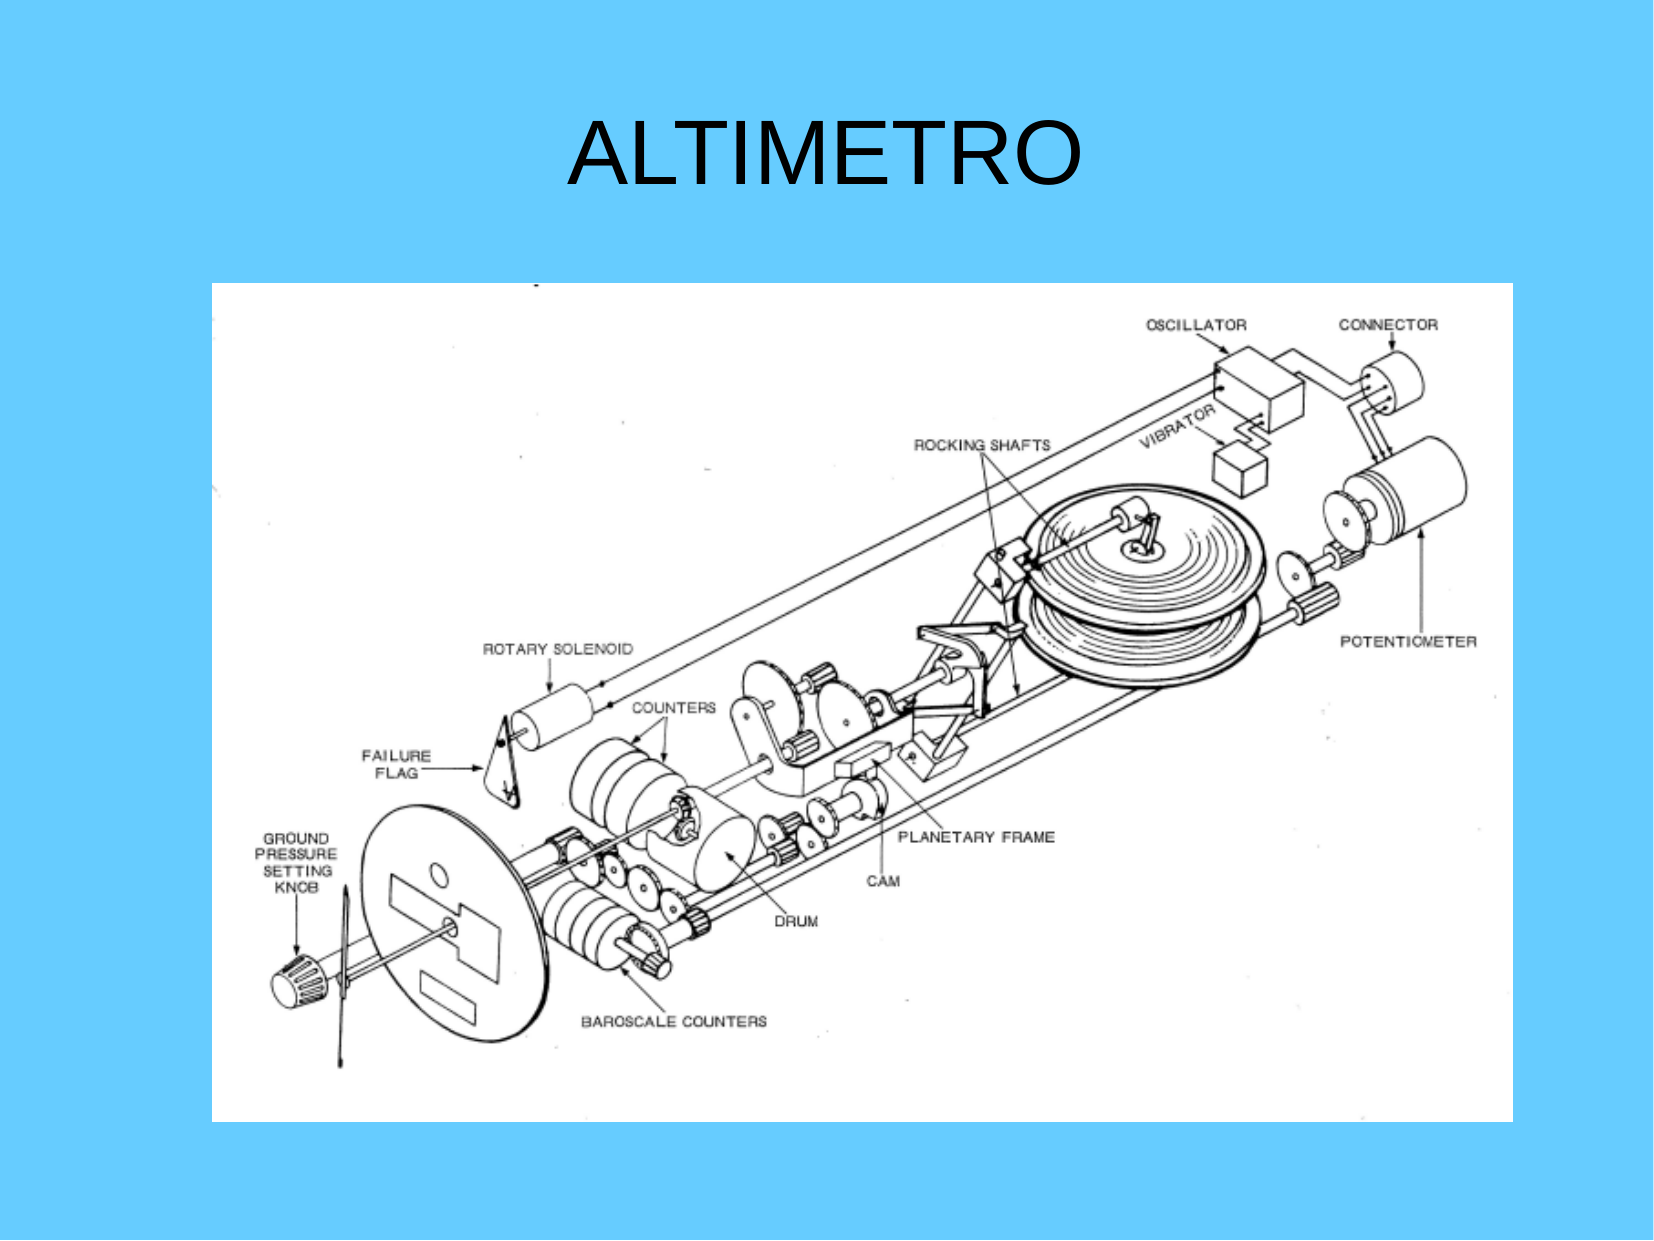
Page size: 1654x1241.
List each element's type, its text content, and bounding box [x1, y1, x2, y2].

title ALTIMETRO [82, 49, 1571, 257]
picture [212, 283, 1513, 1123]
